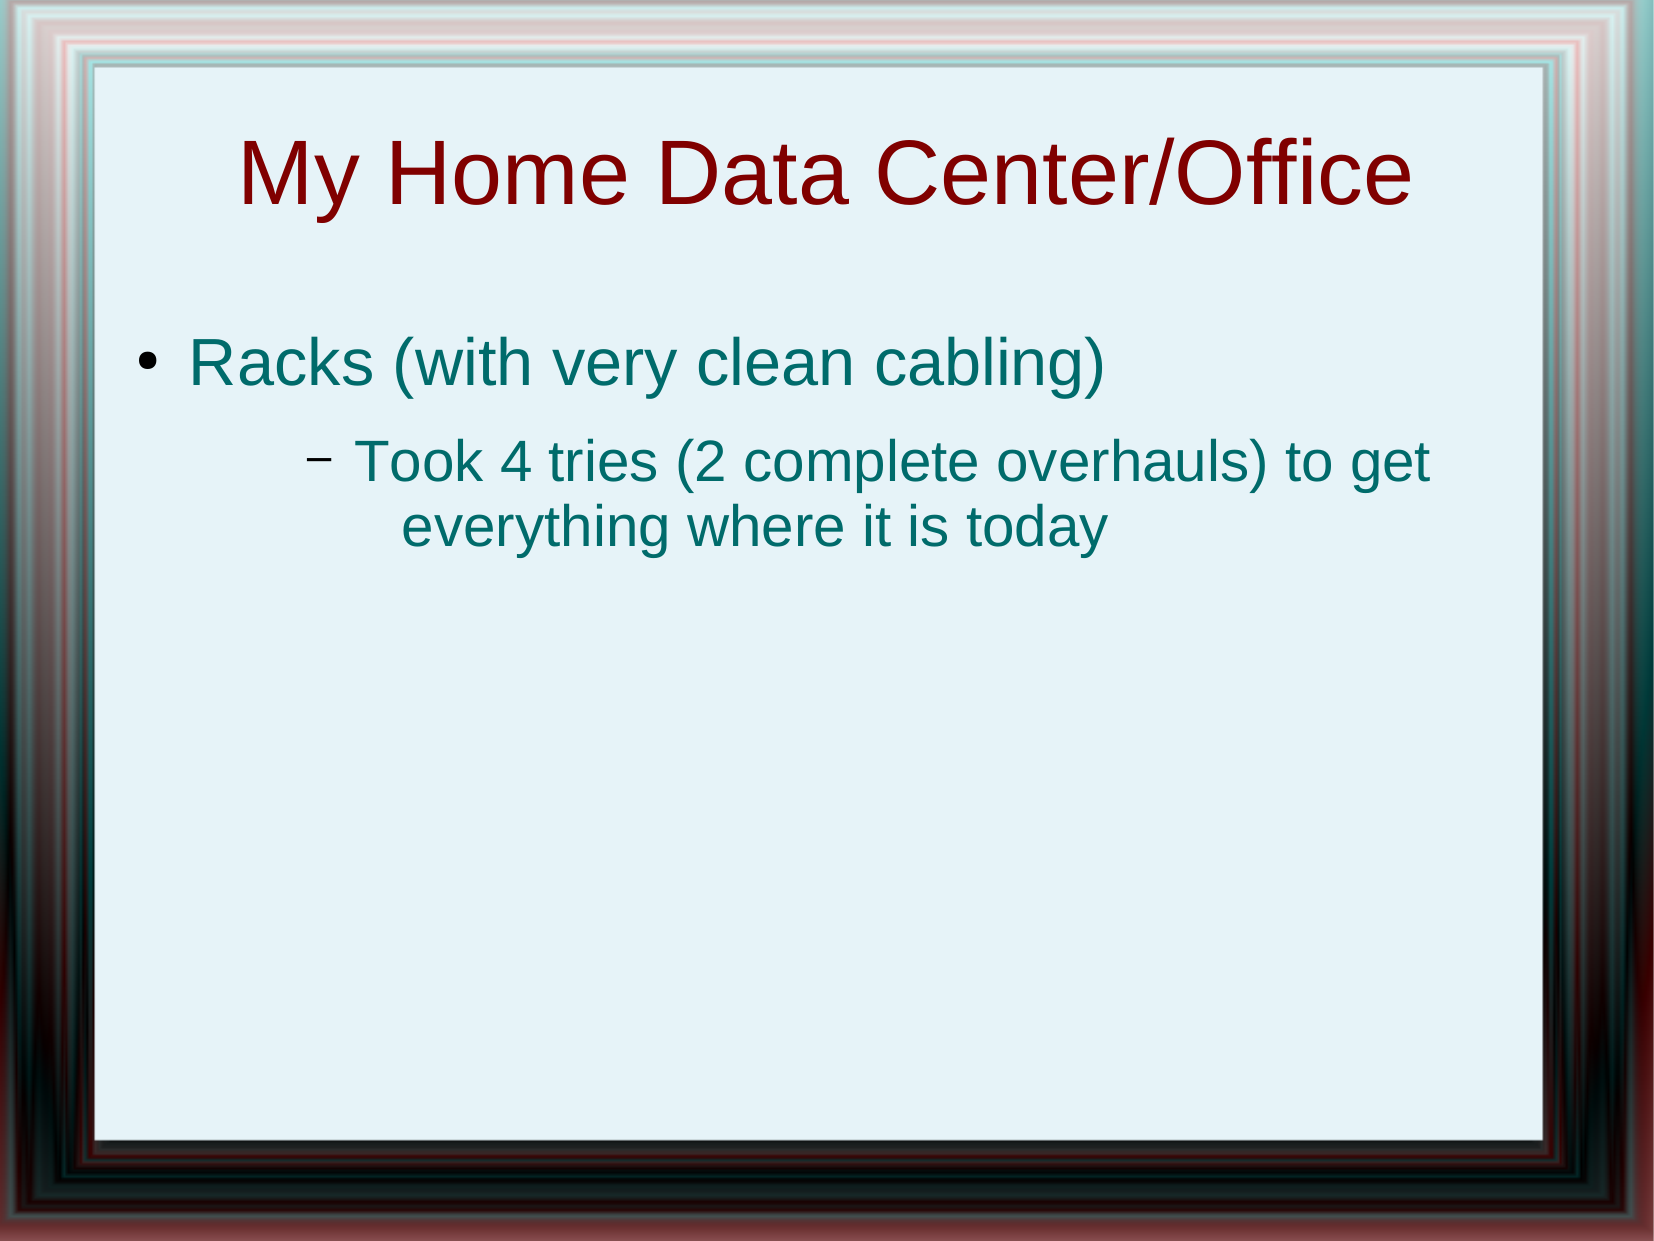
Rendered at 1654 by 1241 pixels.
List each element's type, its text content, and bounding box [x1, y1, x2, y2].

picture [0, 0, 1654, 1241]
title My Home Data Center/Office [118, 95, 1536, 250]
list Racks (with very clean cabling) Took 4 tries (2 complete overhauls) to get everything where it is today [118, 324, 1506, 1129]
